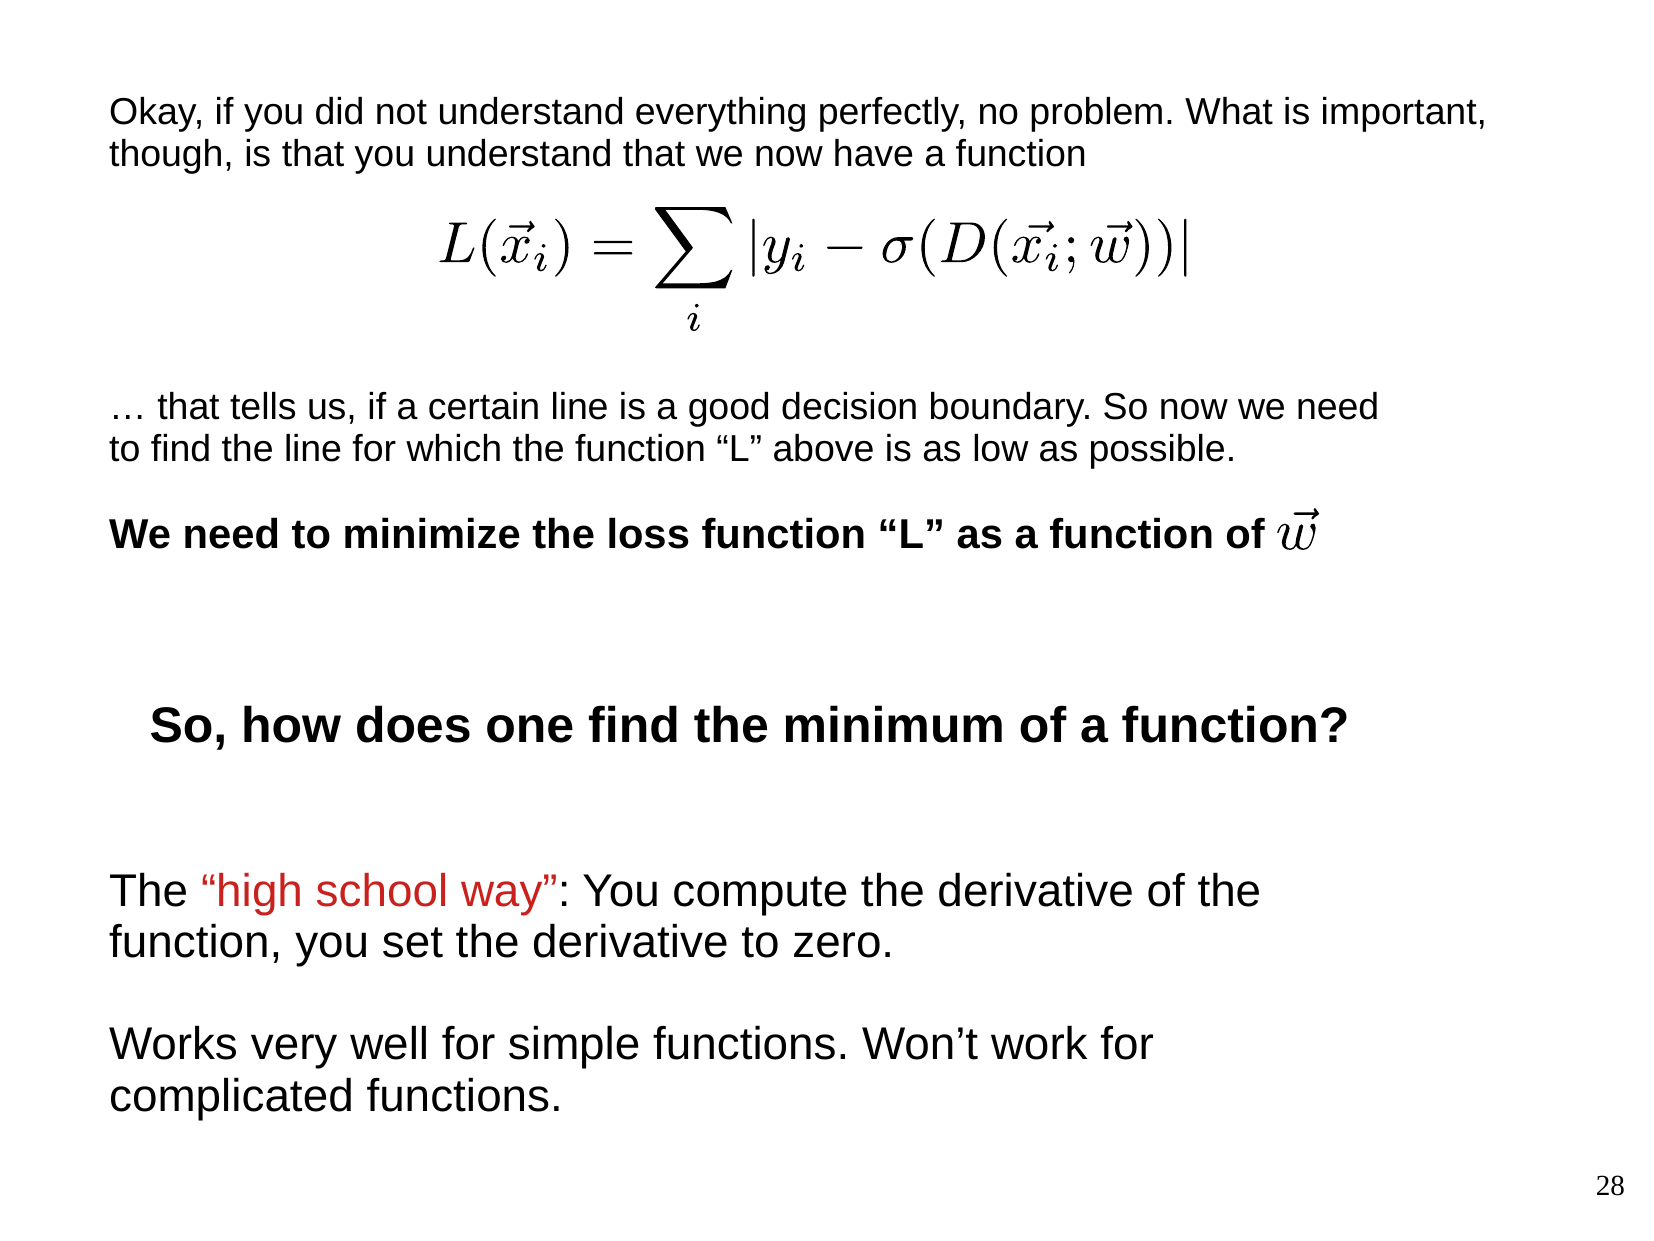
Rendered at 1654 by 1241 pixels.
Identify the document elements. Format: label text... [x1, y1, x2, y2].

picture [1275, 507, 1321, 550]
text_box … that tells us, if a certain line is a good decision boundary. So now we need to find the line for which the function “L” above is as low as possible. We need to minimize the loss function “L” as a function of So, how does one find the minimum of a function? The “high school way”: You compute the derivative of the function, you set the derivative to zero. Works very well for simple functions. Won’t work for complicated functions. [94, 377, 1406, 1129]
text_box Okay, if you did not understand everything perfectly, no problem. What is important, though, is that you understand that we now have a function [94, 82, 1524, 182]
picture [437, 201, 1194, 331]
